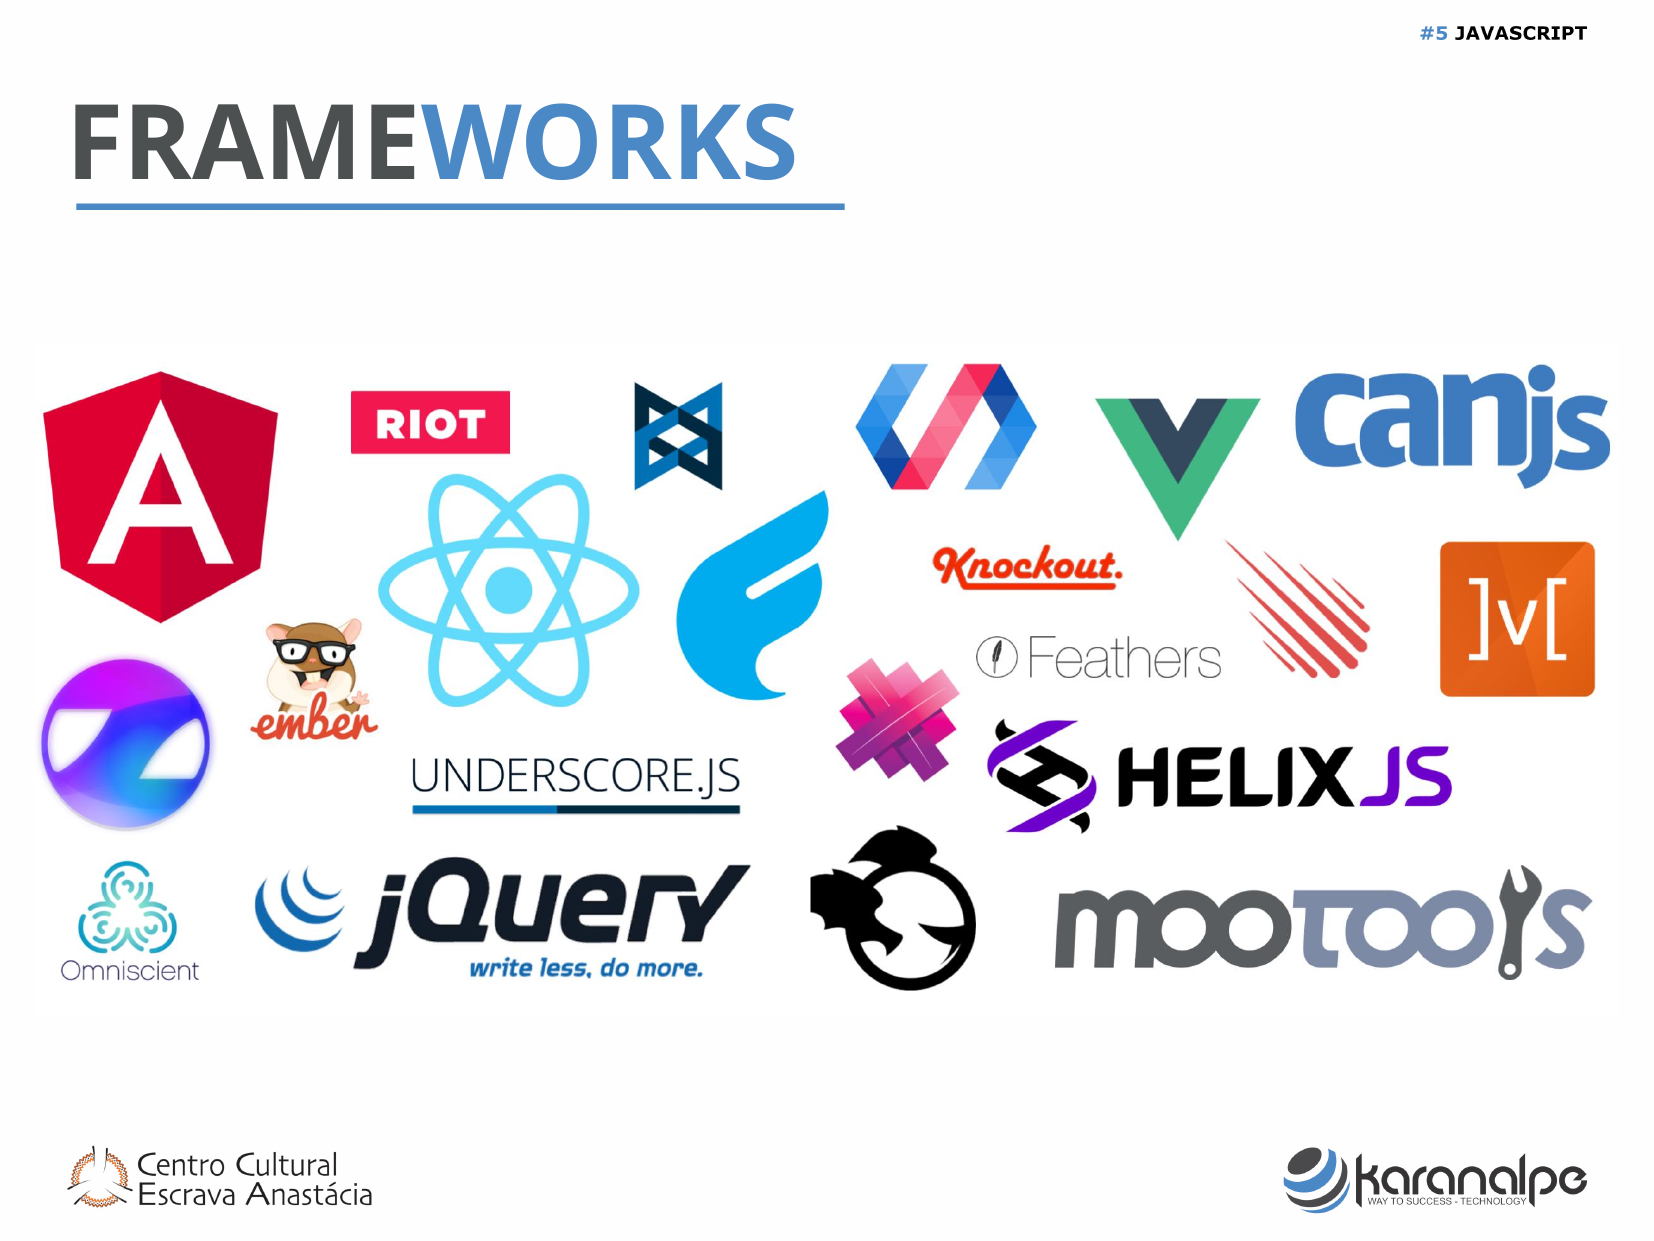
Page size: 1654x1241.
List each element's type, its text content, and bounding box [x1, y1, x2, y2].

title FRAMEWORKS [66, 35, 1555, 243]
picture [0, 0, 1654, 1241]
